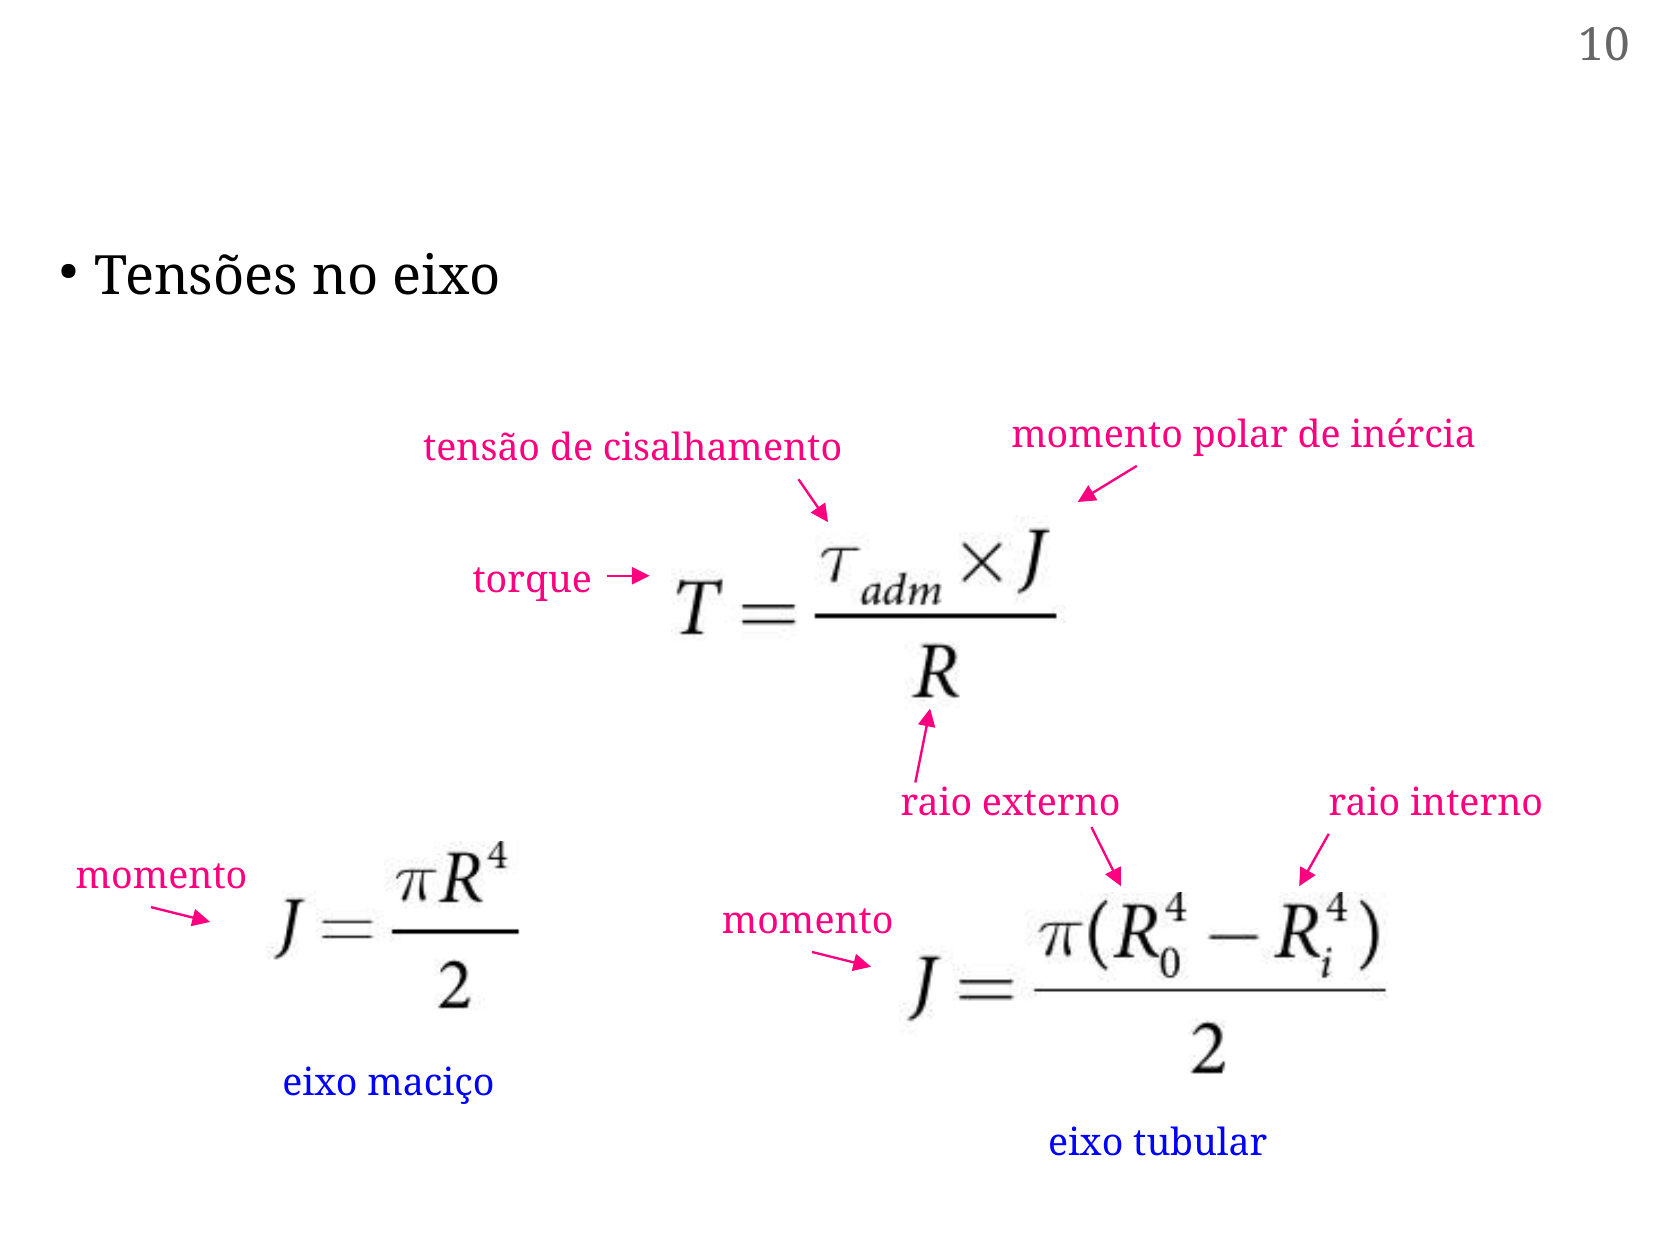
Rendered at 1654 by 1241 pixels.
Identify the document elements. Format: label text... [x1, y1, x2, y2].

text_box tensão de cisalhamento [398, 413, 858, 480]
picture [266, 841, 534, 1019]
text_box momento [707, 886, 909, 952]
text_box eixo maciço [267, 1047, 510, 1114]
picture [671, 515, 1066, 709]
text_box momento polar de inércia [996, 400, 1492, 466]
text_box eixo tubular [1033, 1107, 1283, 1174]
list Tensões no eixo [59, 236, 1595, 1211]
text_box torque [457, 544, 607, 611]
picture [899, 892, 1393, 1085]
text_box raio interno [1313, 768, 1559, 834]
text_box momento [60, 841, 263, 908]
text_box raio externo [885, 767, 1136, 834]
